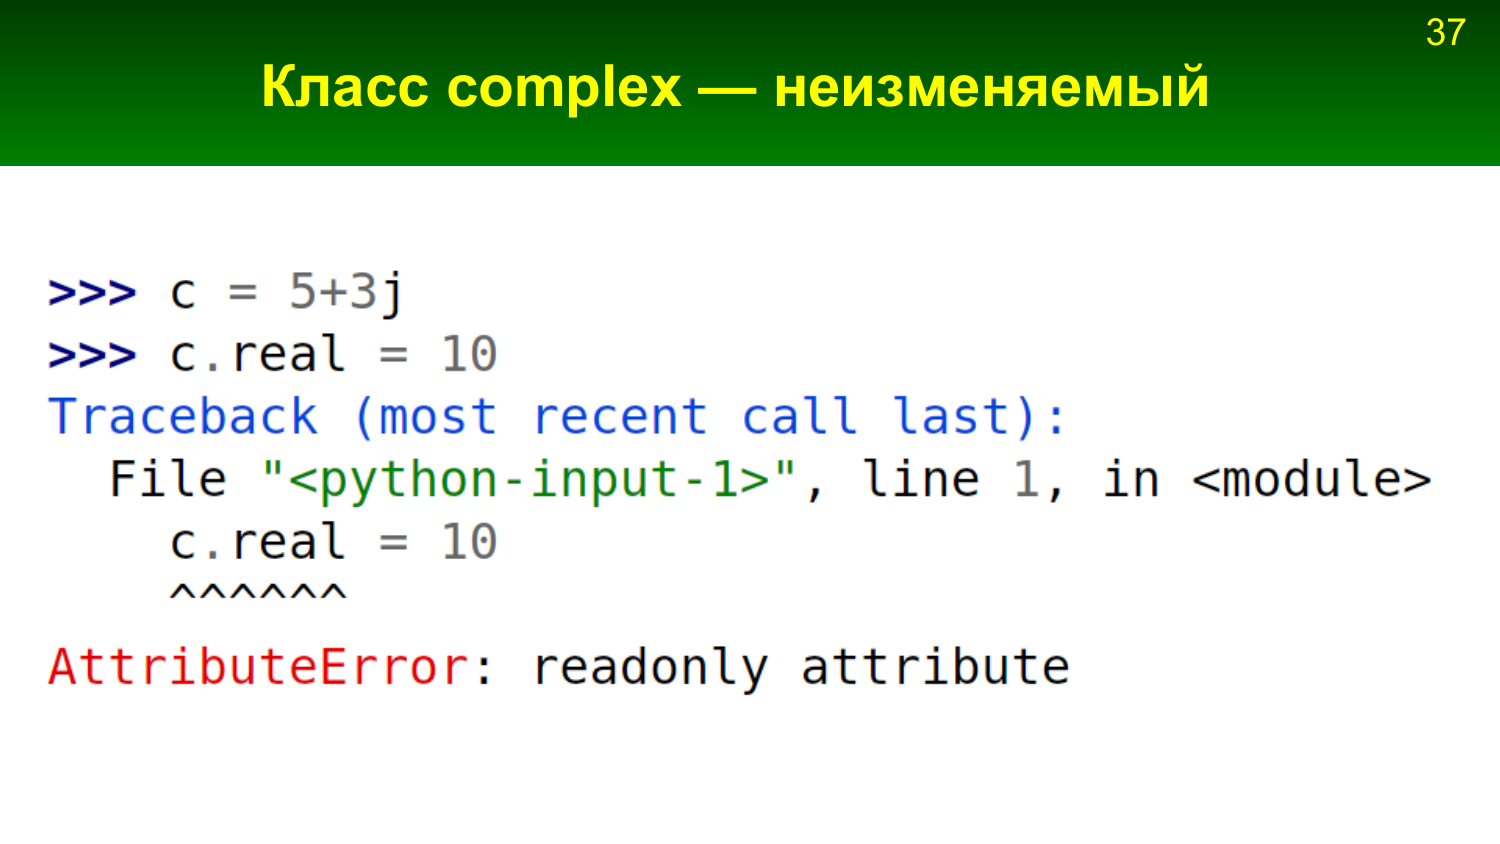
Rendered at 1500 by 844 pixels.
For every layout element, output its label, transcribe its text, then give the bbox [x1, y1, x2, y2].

picture [35, 268, 1448, 703]
title Класс complex — неизменяемый [47, 11, 1426, 154]
